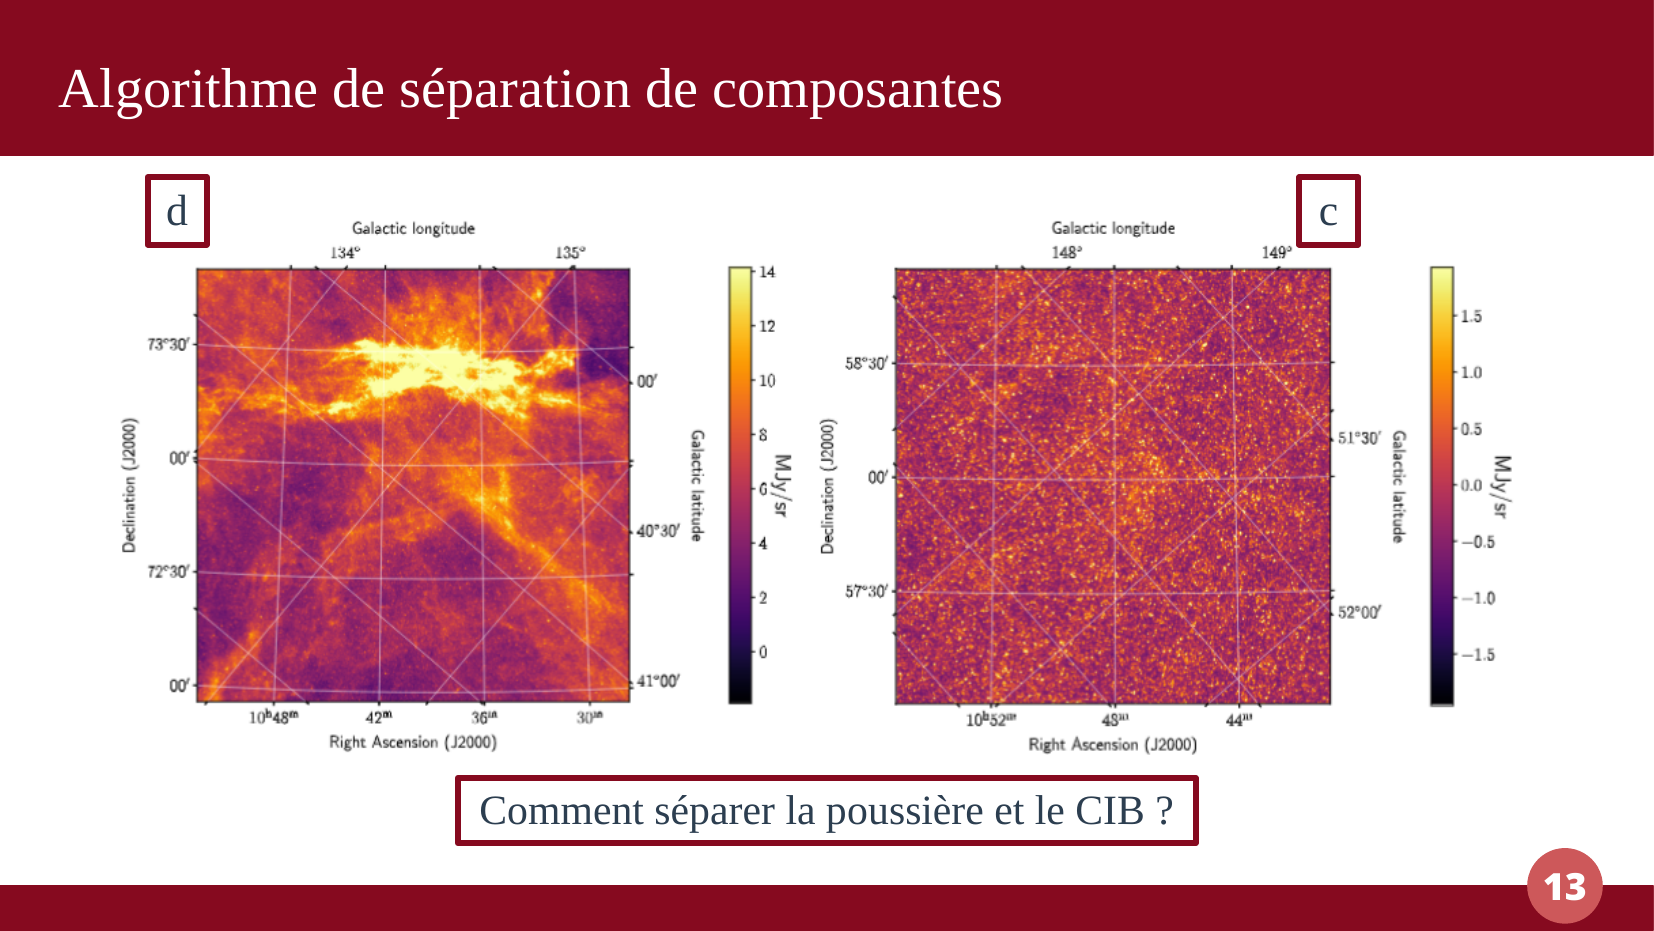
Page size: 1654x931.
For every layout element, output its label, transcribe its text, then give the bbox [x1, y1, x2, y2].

picture [102, 200, 1554, 778]
title Algorithme de séparation de composantes [59, 29, 1595, 148]
text_box Comment séparer la poussière et le CIB ? [457, 777, 1196, 844]
text_box c [1299, 177, 1359, 245]
text_box d [147, 177, 207, 245]
